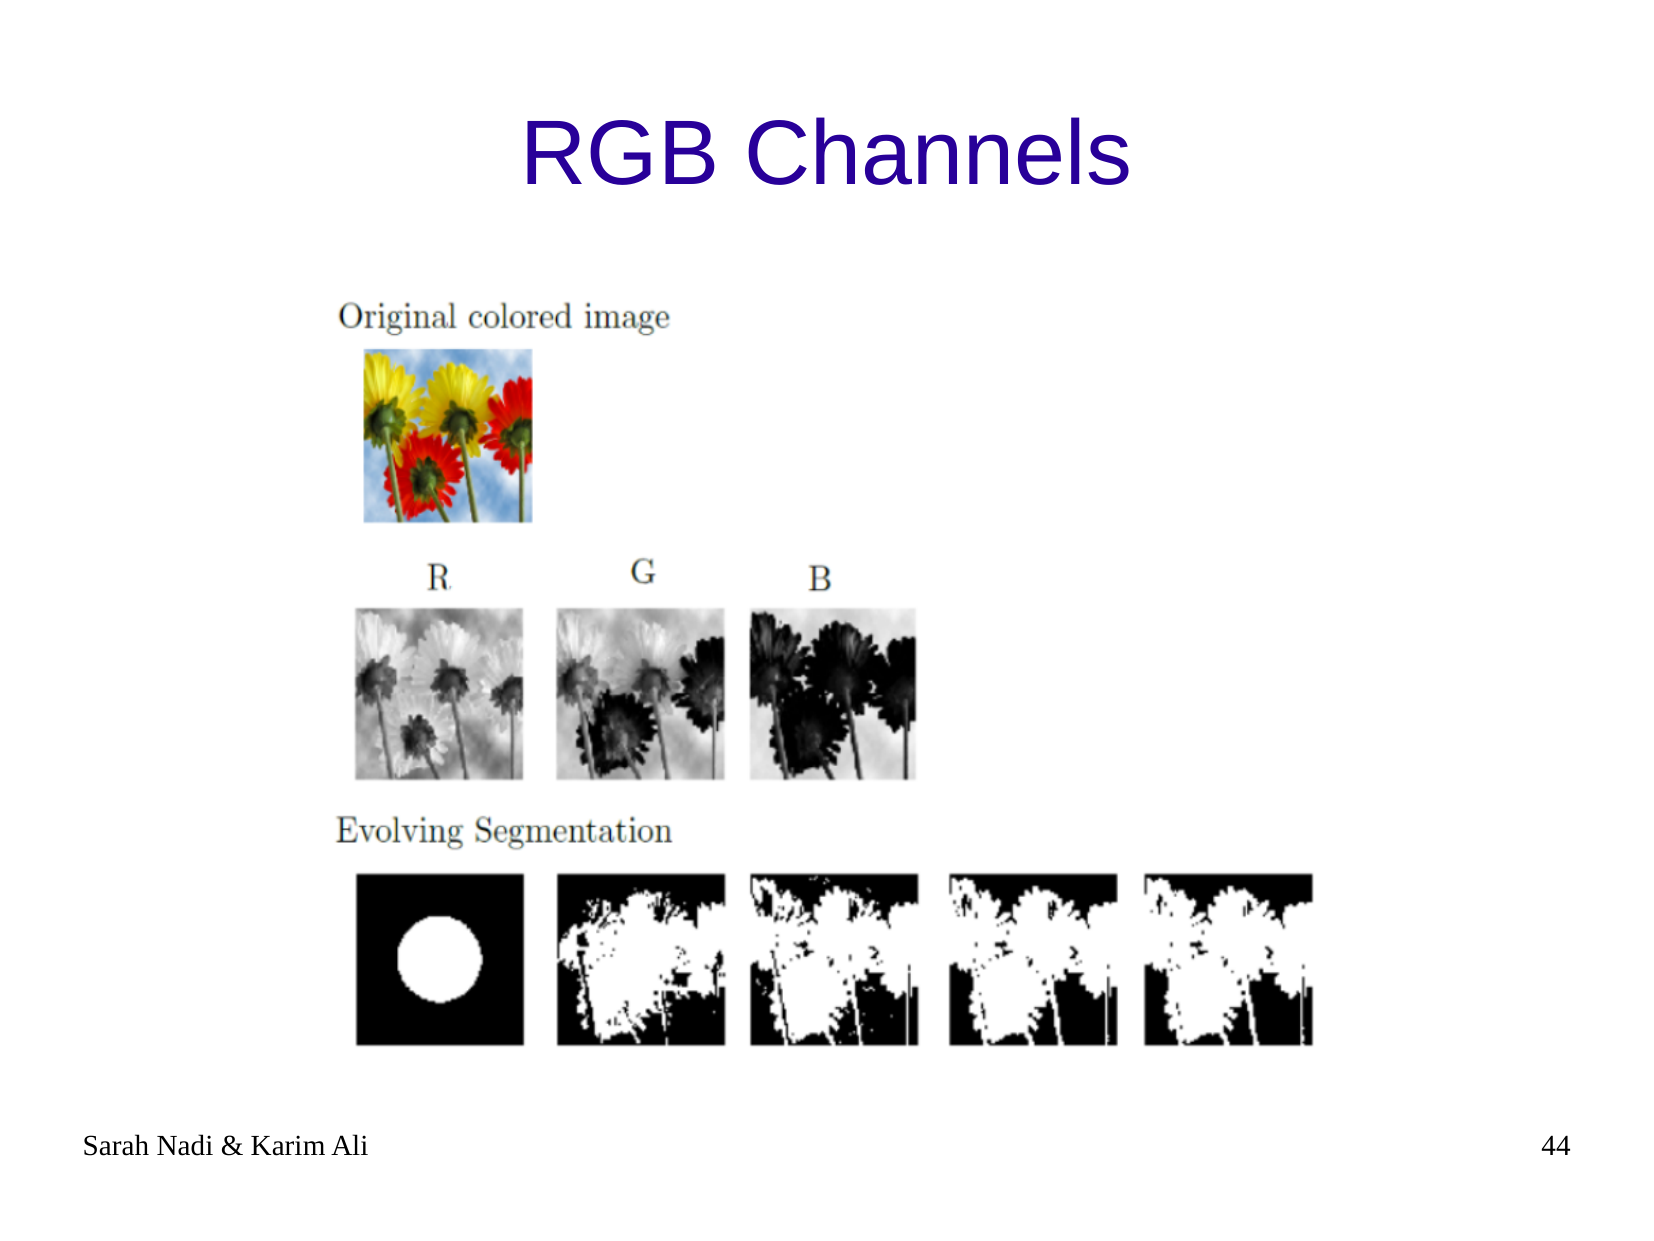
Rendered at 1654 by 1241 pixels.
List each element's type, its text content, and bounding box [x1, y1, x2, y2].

picture [324, 295, 1329, 1063]
title RGB Channels [82, 56, 1571, 250]
